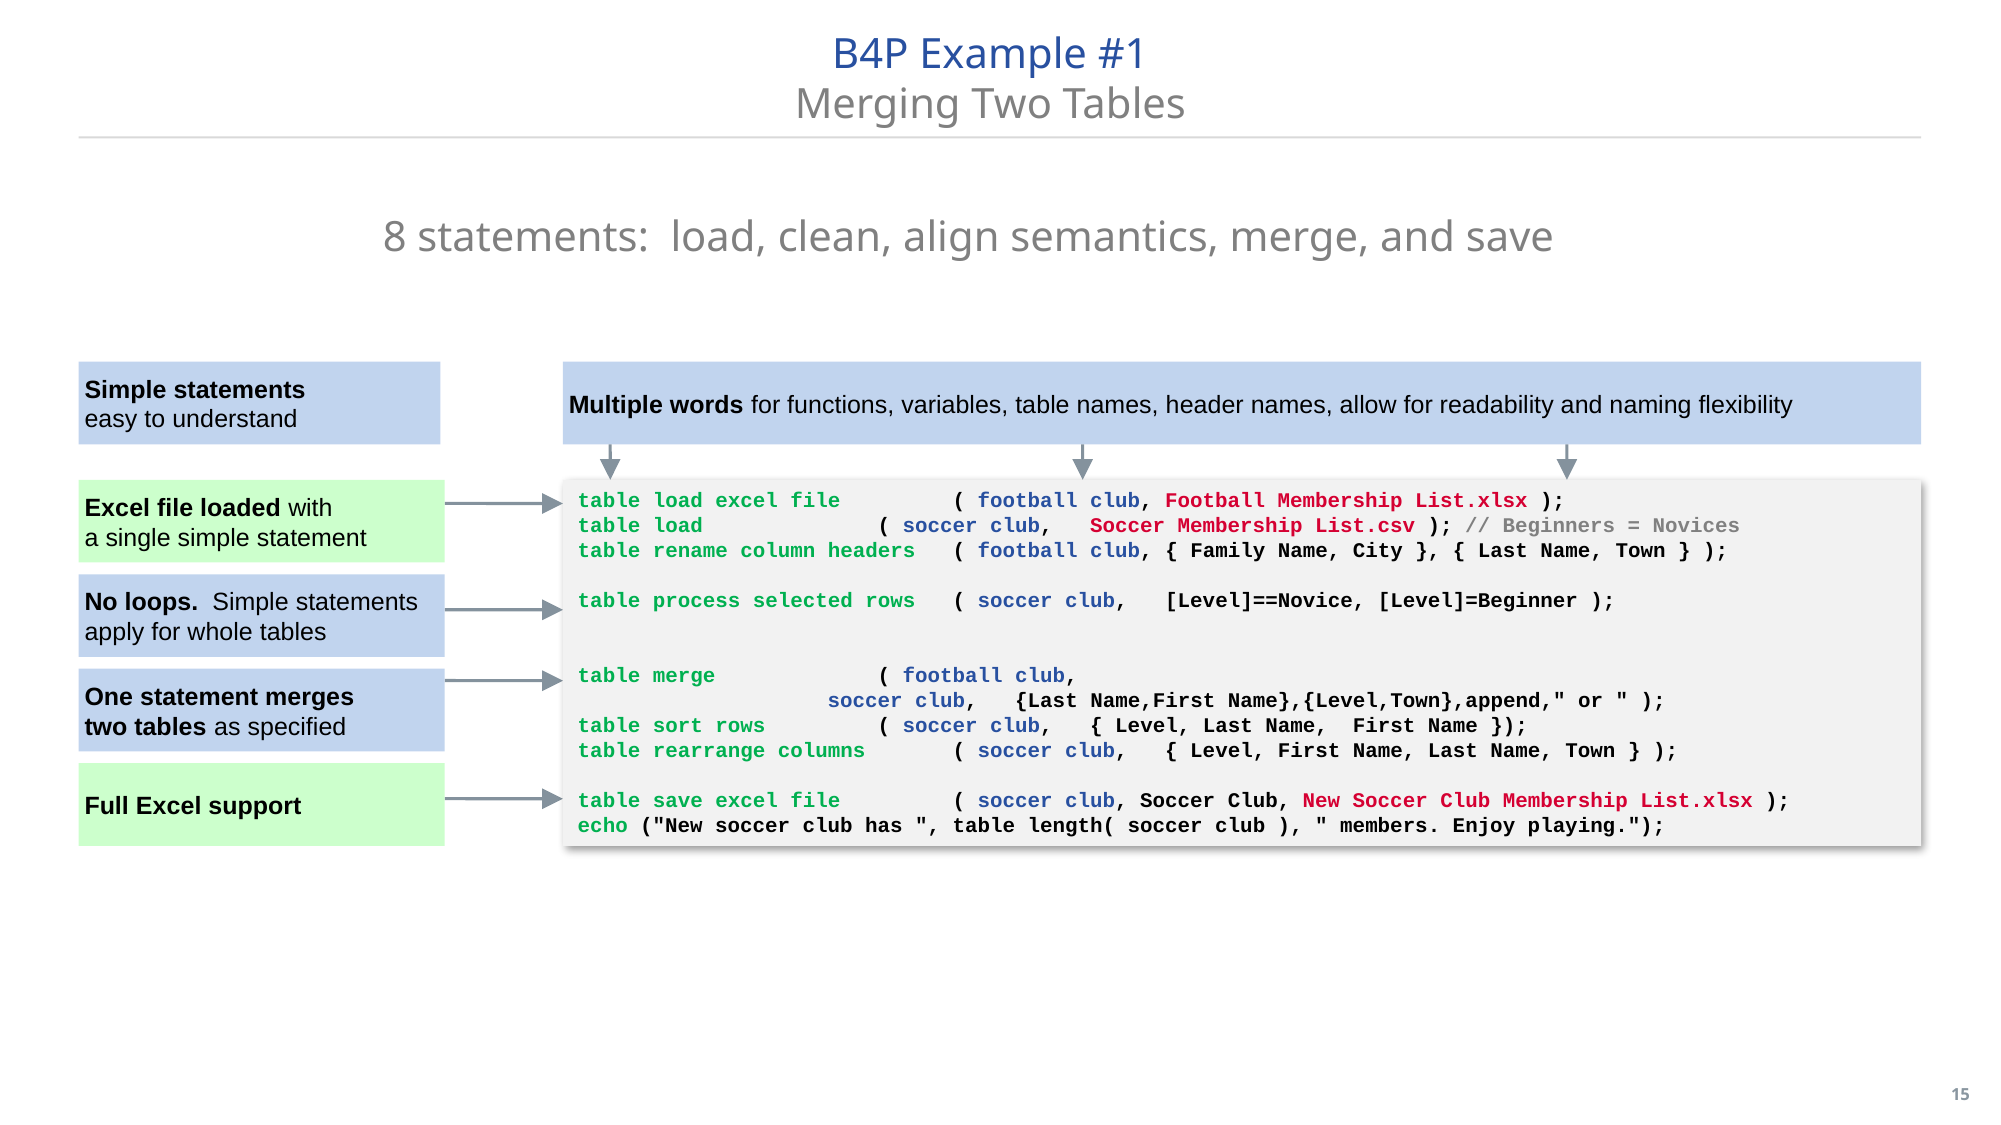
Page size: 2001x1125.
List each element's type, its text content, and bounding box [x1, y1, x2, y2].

text_box B4P Example #1 Merging Two Tables [76, 19, 1920, 137]
title 8 statements: load, clean, align semantics, merge, and save [55, 202, 1898, 273]
text_box Excel file loaded with a single simple statement [78, 479, 445, 563]
text_box No loops. Simple statements apply for whole tables [78, 574, 445, 657]
text_box table load excel file ( football club, Football Membership List.xlsx ); table load ( soccer club, Soccer Membership List.csv ); // Beginners = Novices table rename column headers ( football club, { Family Name, City }, { Last Name, Town } ); table process selected rows ( soccer club, [Level]==Novice, [Level]=Beginner ); table merge ( football club, soccer club, {Last Name,First Name},{Level,Town},append," or " ); table sort rows ( soccer club, { Level, Last Name, First Name }); table rearrange columns ( soccer club, { Level, First Name, Last Name, Town } ); table save excel file ( soccer club, Soccer Club, New Soccer Club Membership List.xlsx ); echo ("New soccer club has ", table length( soccer club ), " members. Enjoy playing."); [562, 479, 1922, 846]
text_box Full Excel support [78, 763, 445, 846]
text_box One statement merges two tables as specified [78, 668, 445, 752]
text_box Multiple words for functions, variables, table names, header names, allow for readability and naming flexibility [562, 361, 1922, 445]
text_box Simple statements easy to understand [78, 361, 441, 445]
